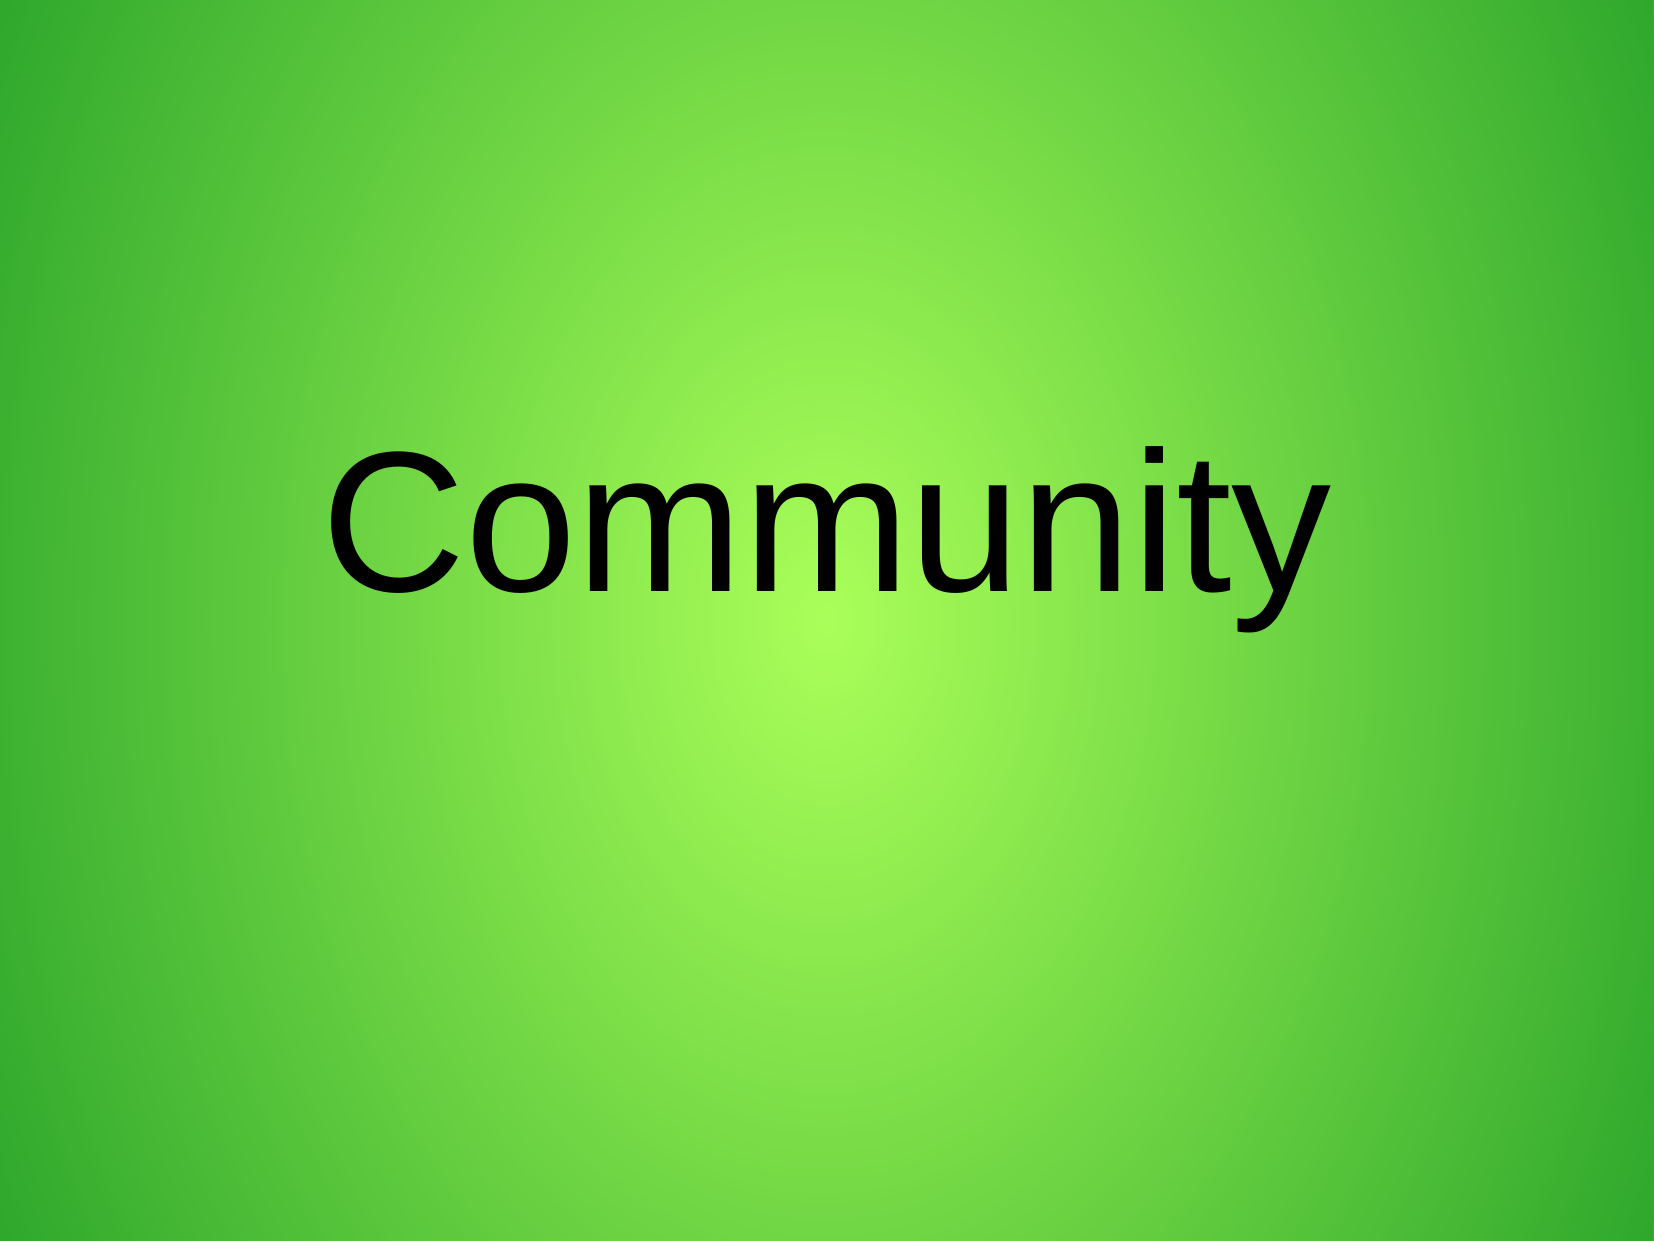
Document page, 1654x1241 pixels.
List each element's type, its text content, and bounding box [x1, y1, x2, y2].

subtitle Community [82, 47, 1571, 997]
